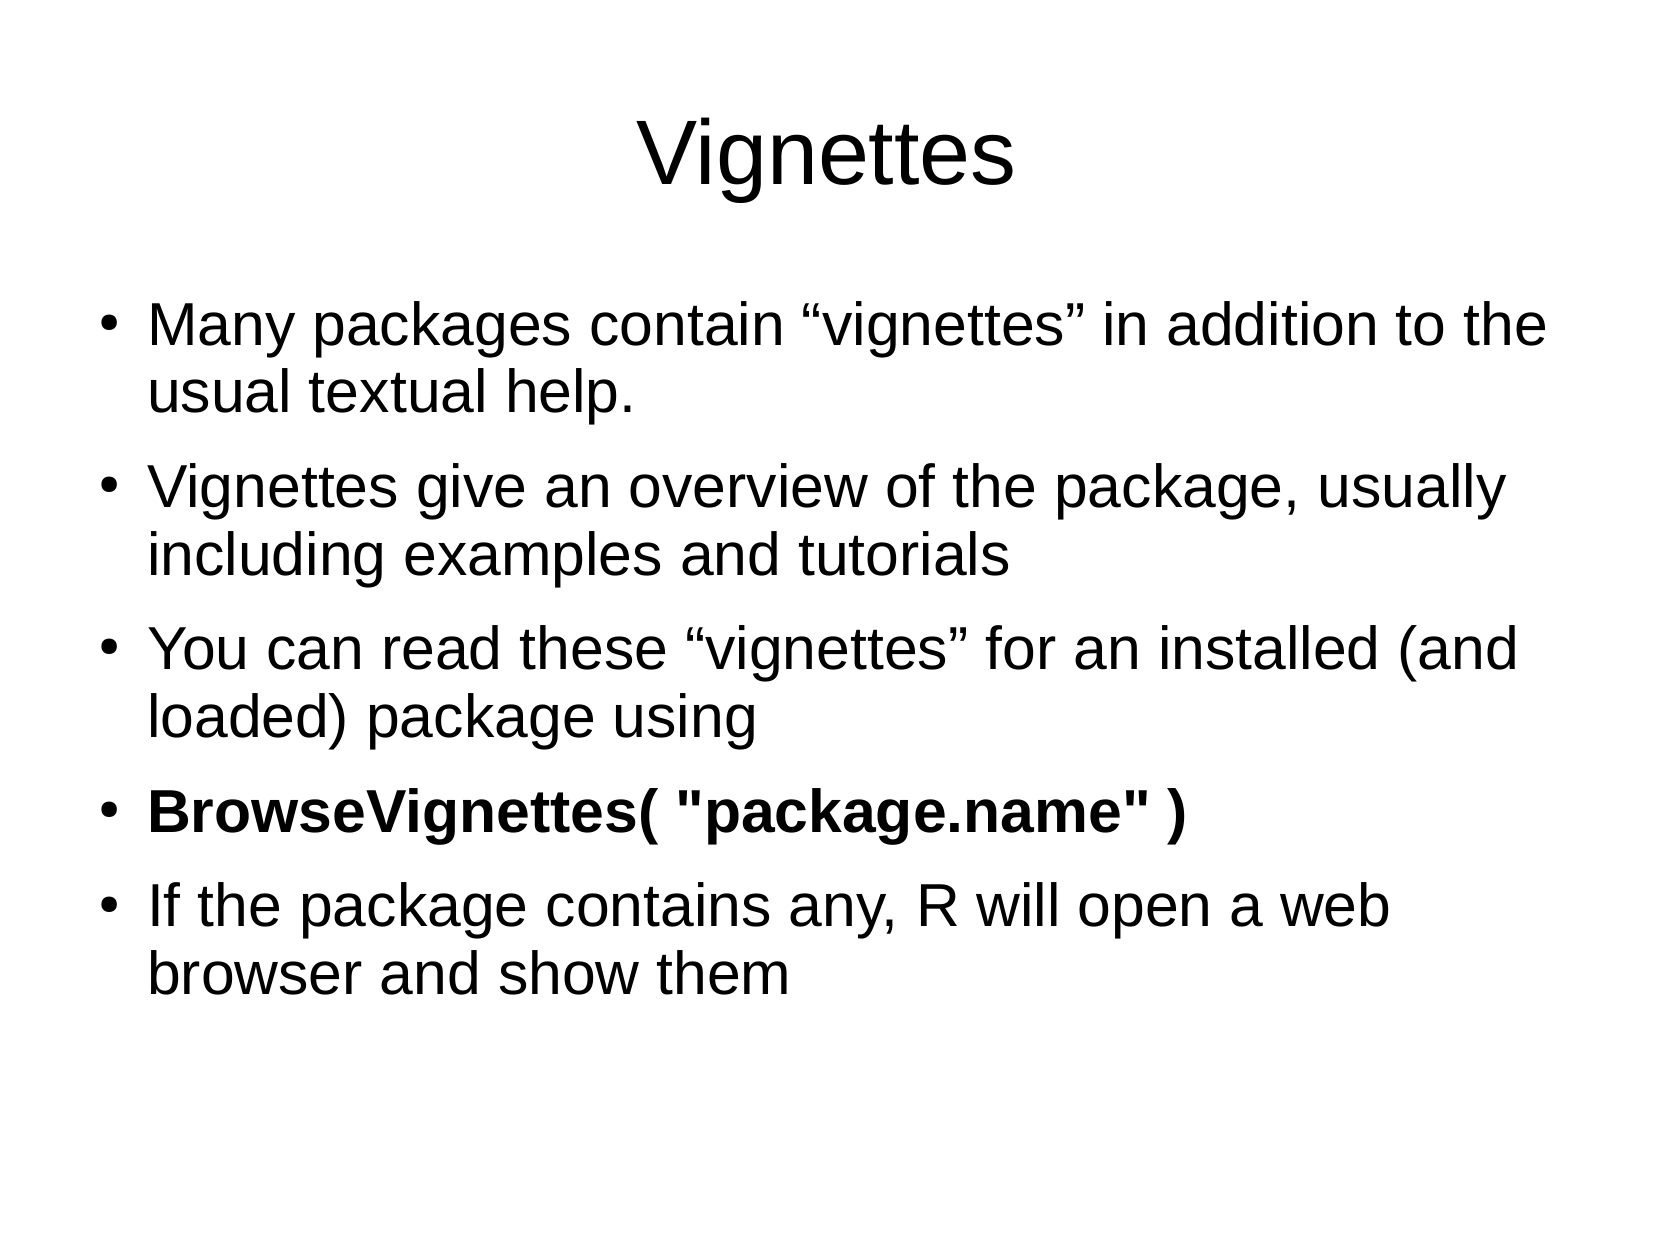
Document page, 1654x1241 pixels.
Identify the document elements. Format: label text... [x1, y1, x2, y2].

list Many packages contain “vignettes” in addition to the usual textual help. Vignettes give an overview of the package, usually including examples and tutorials You can read these “vignettes” for an installed (and loaded) package using BrowseVignettes( "package.name" ) If the package contains any, R will open a web browser and show them [82, 290, 1571, 1010]
title Vignettes [82, 49, 1571, 257]
